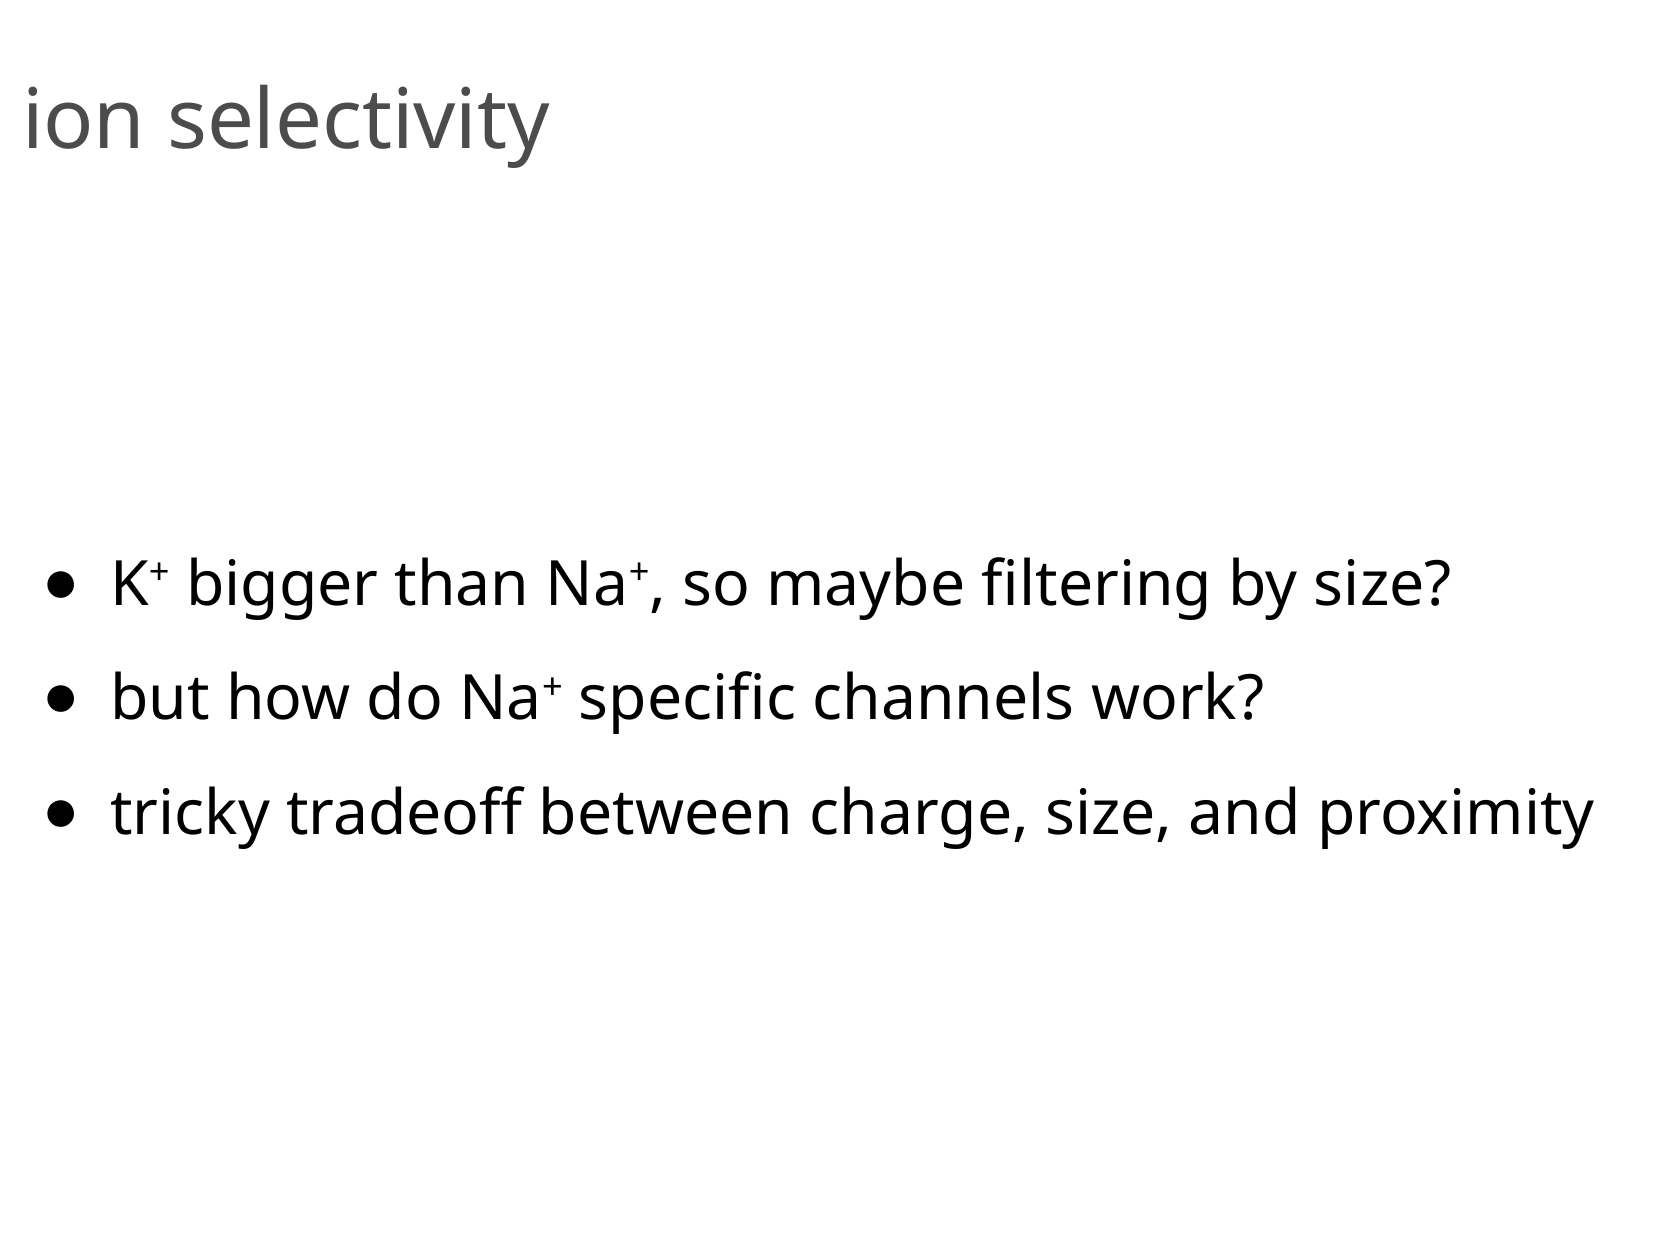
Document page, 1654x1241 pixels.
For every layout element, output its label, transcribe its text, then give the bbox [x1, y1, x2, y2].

title ion selectivity [22, 19, 1654, 213]
list K+ bigger than Na+, so maybe filtering by size? but how do Na+ specific channels work? tricky tradeoff between charge, size, and proximity [25, 226, 1654, 1166]
